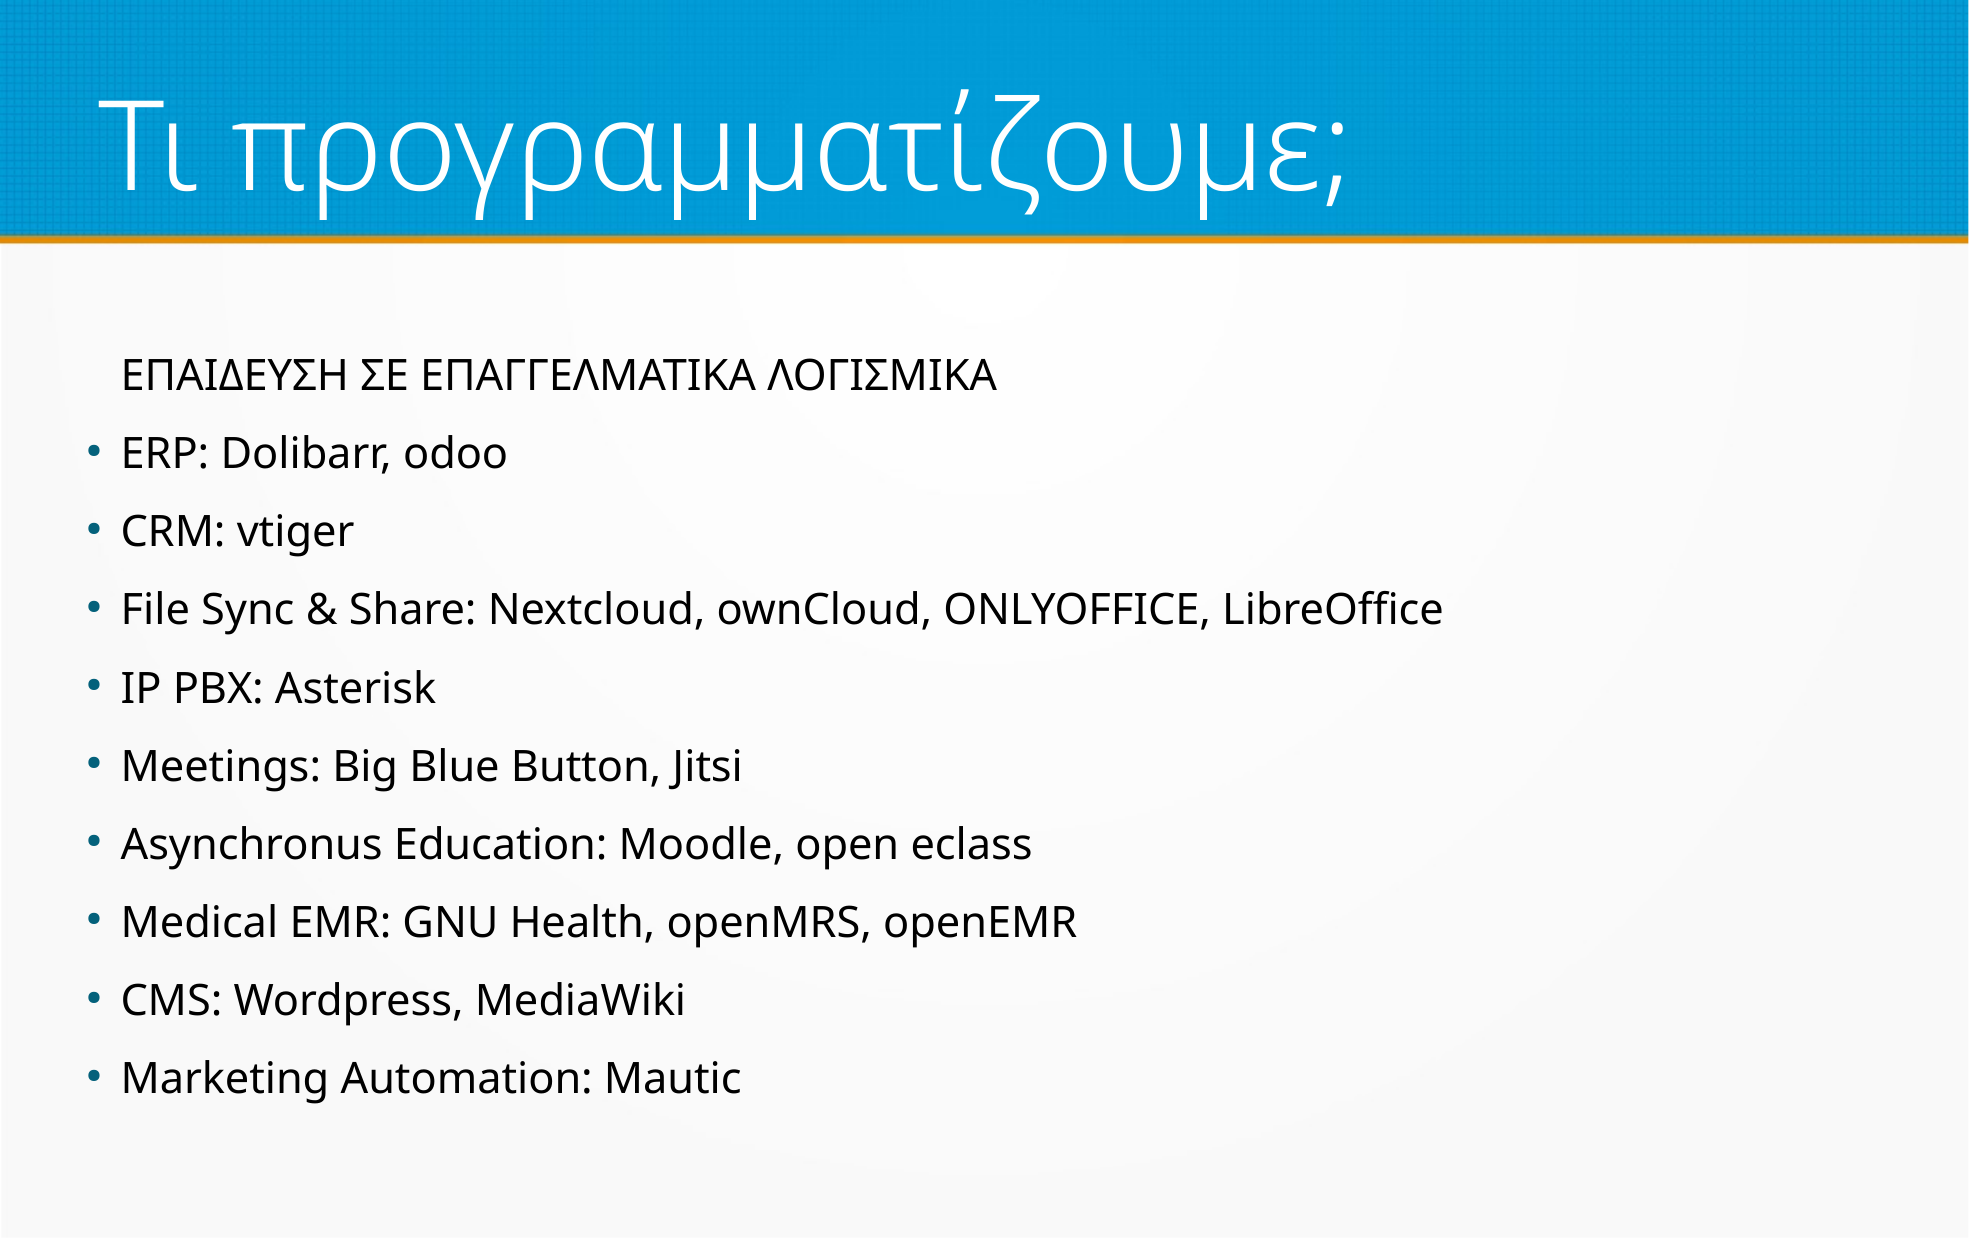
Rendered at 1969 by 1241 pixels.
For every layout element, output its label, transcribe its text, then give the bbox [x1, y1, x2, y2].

list ΕΠΑΙΔΕΥΣΗ ΣΕ ΕΠΑΓΓΕΛΜΑΤΙΚΑ ΛΟΓΙΣΜΙΚΑ ERP: Dolibarr, odoo CRM: vtiger File Sync & Share: Nextcloud, ownCloud, ONLYOFFICE, LibreOffice IP PBX: Asterisk Meetings: Big Blue Button, Jitsi Asynchronus Education: Moodle, open eclass Medical EMR: GNU Health, openMRS, openEMR CMS: Wordpress, MediaWiki Marketing Automation: Mautic [74, 344, 1878, 1110]
title Τι προγραμματίζουμε; [98, 19, 1870, 227]
picture [0, 233, 1969, 1241]
